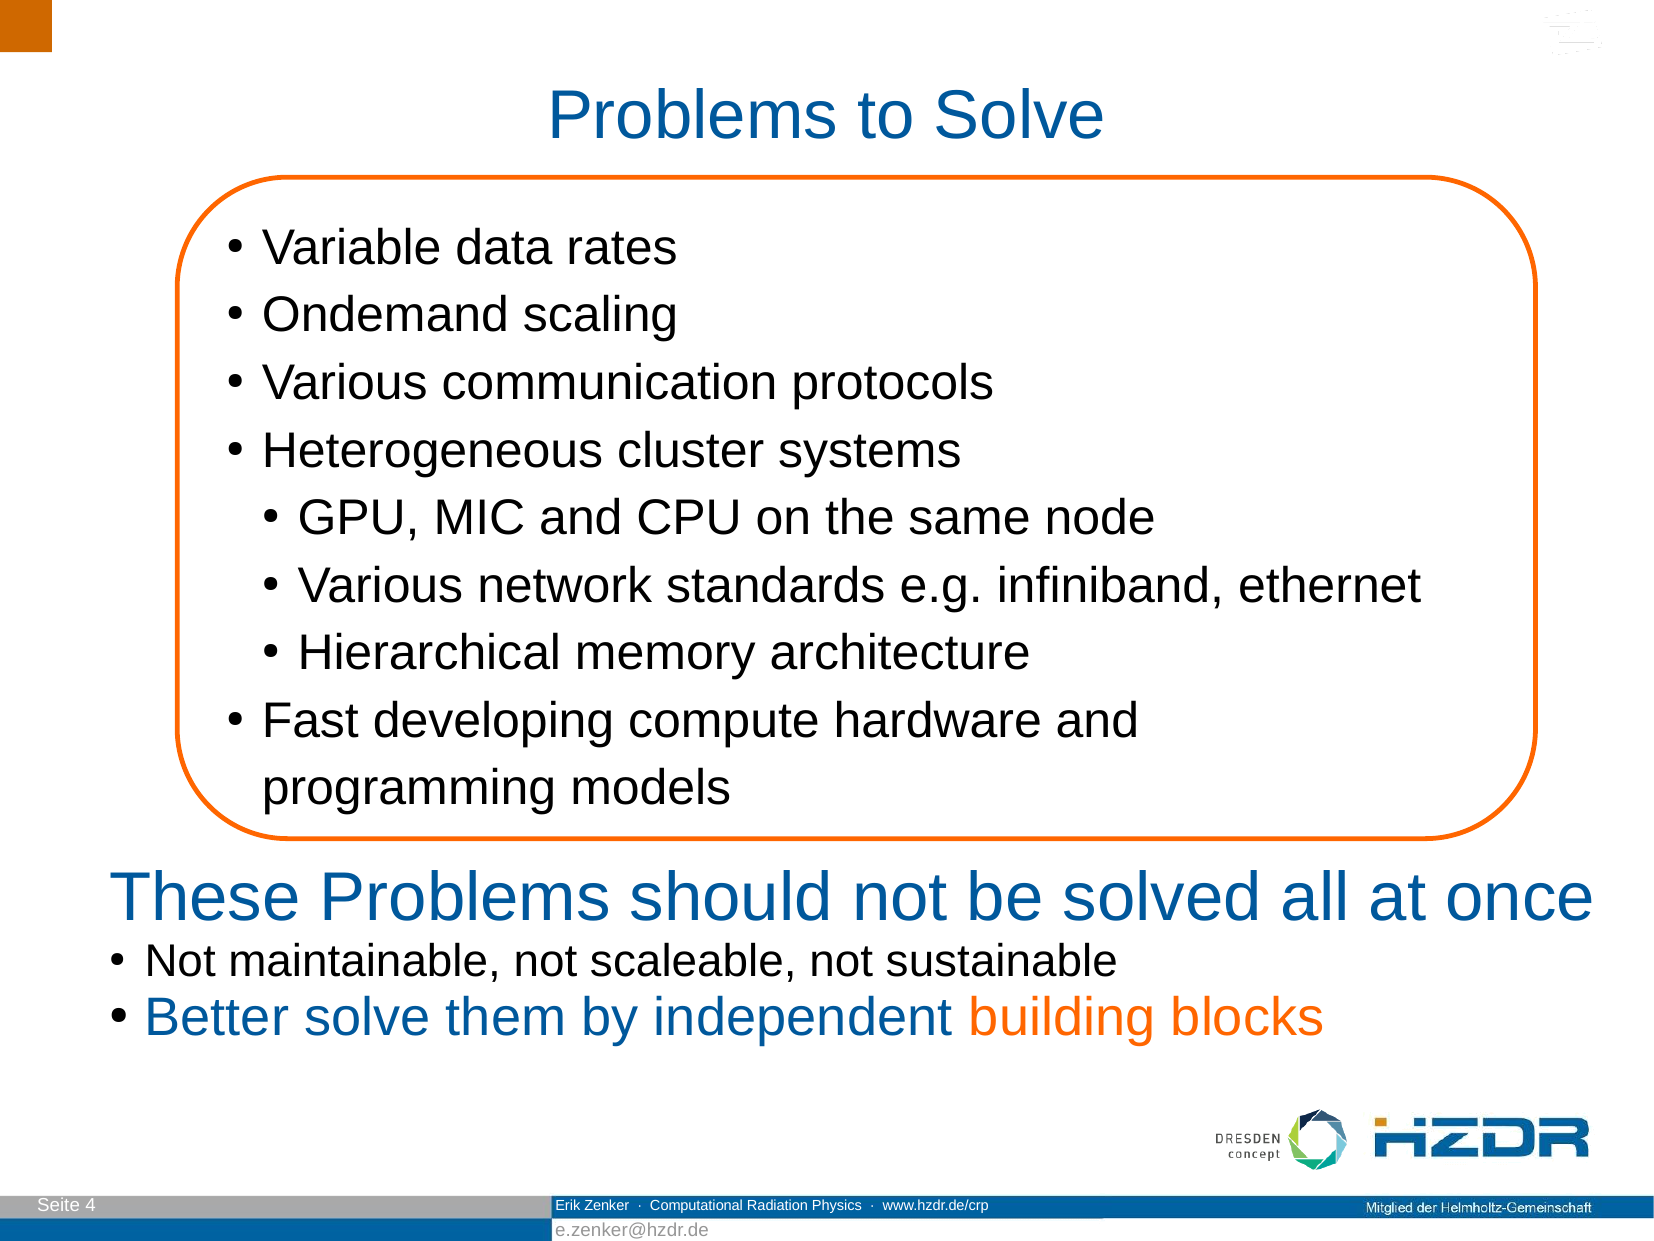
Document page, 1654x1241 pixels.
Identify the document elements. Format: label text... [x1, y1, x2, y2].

text_box Variable data rates Ondemand scaling Various communication protocols Heterogeneous cluster systems GPU, MIC and CPU on the same node Various network standards e.g. infiniband, ethernet Hierarchical memory architecture Fast developing compute hardware and programming models [177, 177, 1536, 839]
title Problems to Solve [82, 37, 1571, 193]
text_box These Problems should not be solved all at once Not maintainable, not scaleable, not sustainable Better solve them by independent building blocks [94, 850, 1619, 1055]
picture [0, 0, 1654, 1241]
